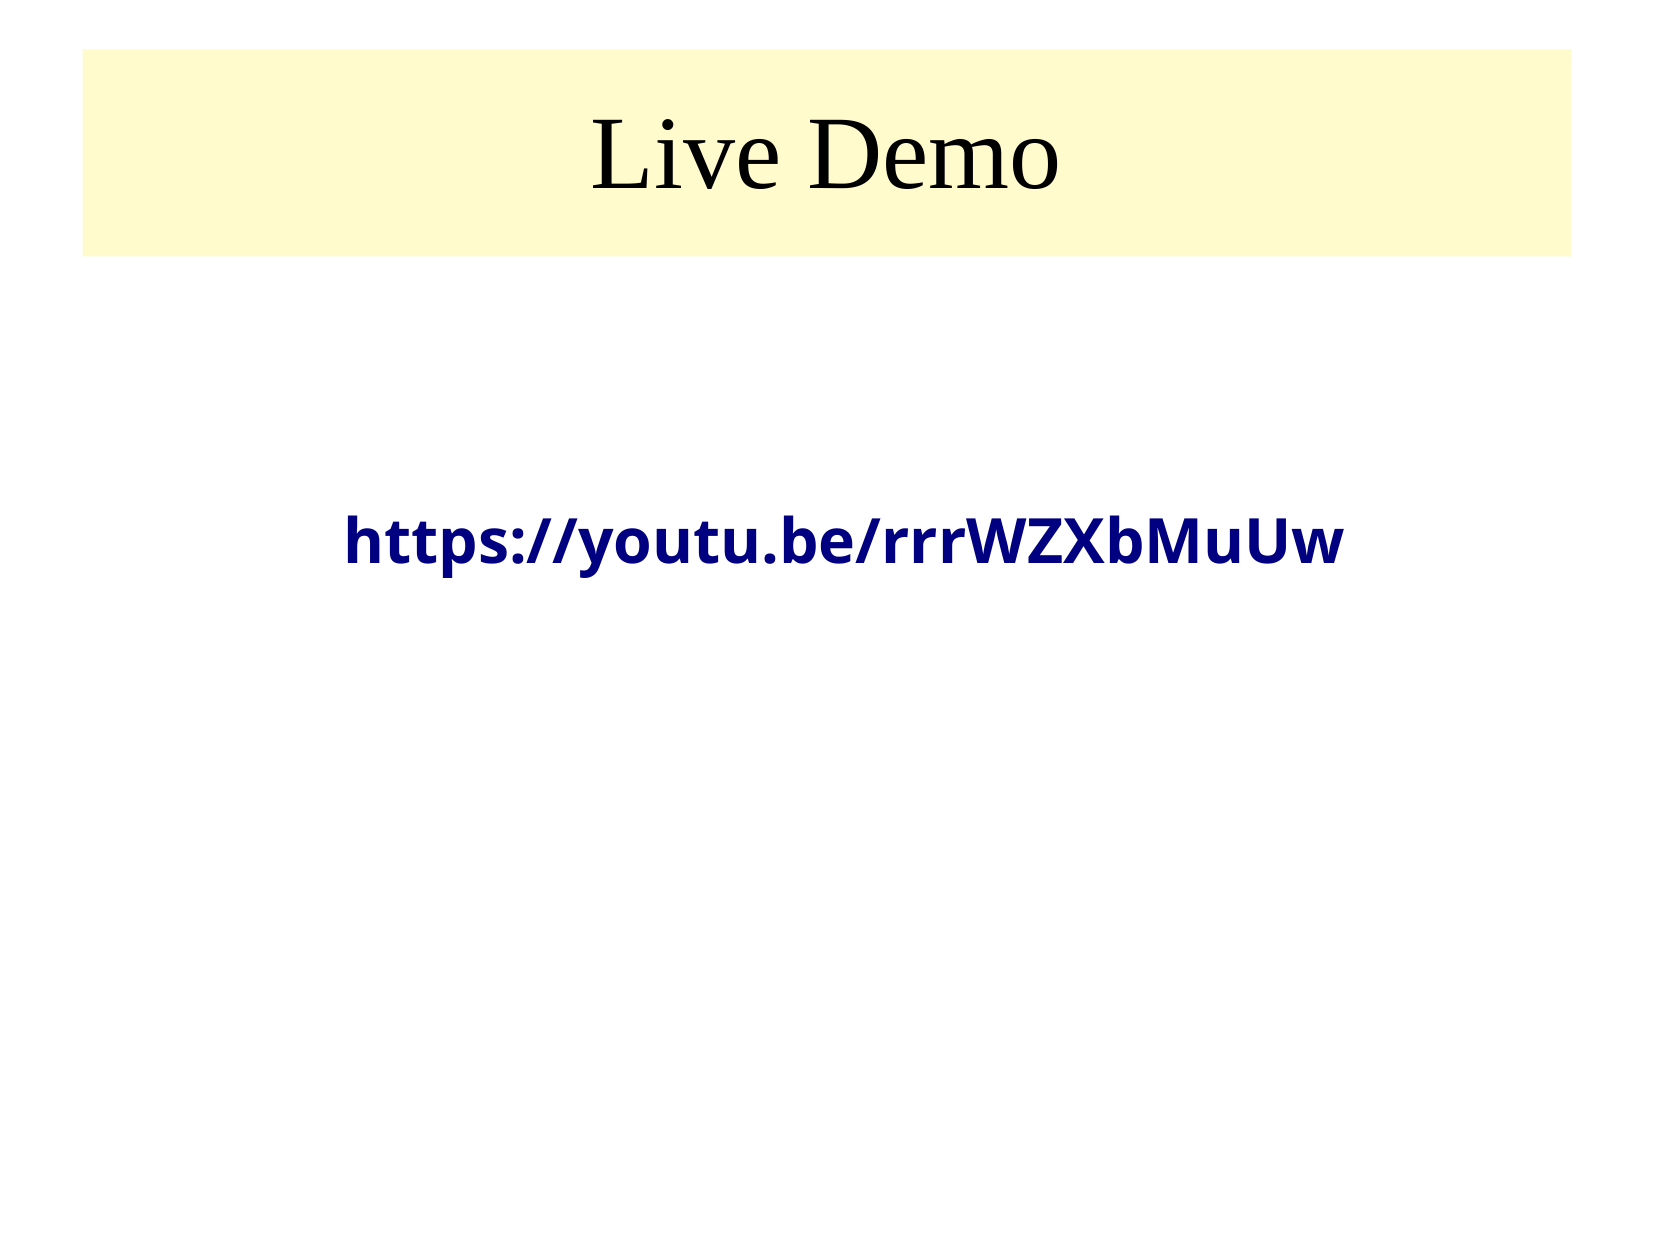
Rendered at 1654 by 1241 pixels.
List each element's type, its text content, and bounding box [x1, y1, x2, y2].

title https://youtu.be/rrrWZXbMuUw [342, 484, 1347, 595]
title Live Demo [82, 49, 1571, 257]
